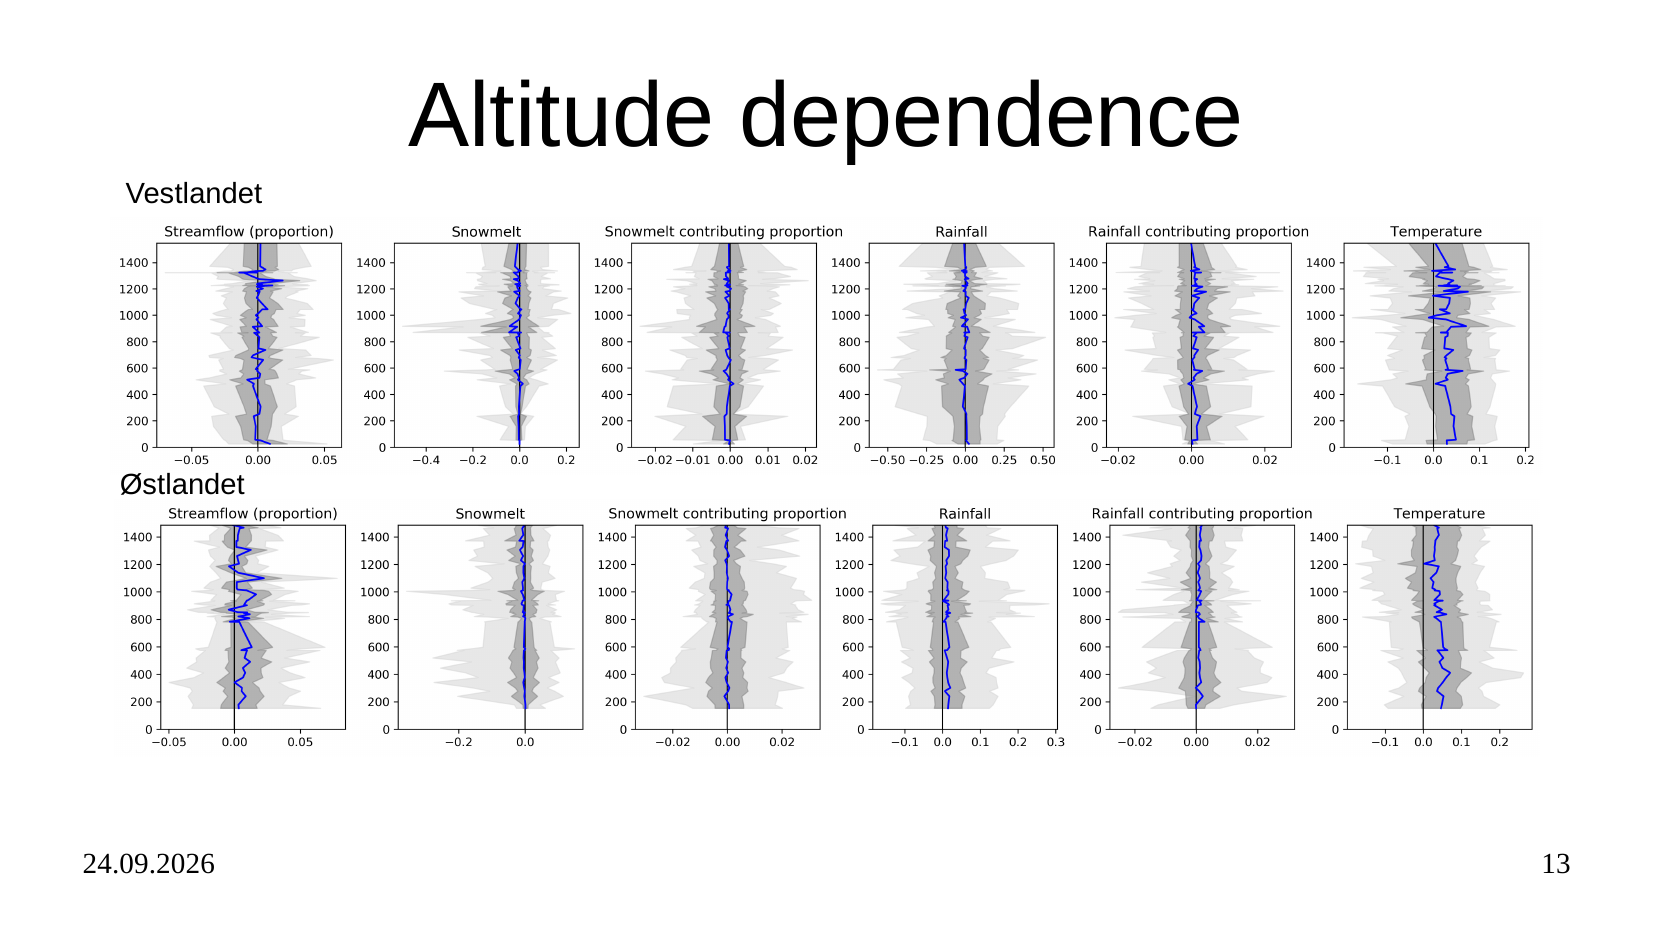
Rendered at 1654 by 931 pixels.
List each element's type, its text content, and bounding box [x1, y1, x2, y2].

title Altitude dependence [82, 37, 1571, 193]
picture [114, 499, 1540, 757]
text_box Vestlandet [110, 170, 278, 218]
text_box Østlandet [105, 460, 261, 509]
picture [110, 217, 1543, 475]
